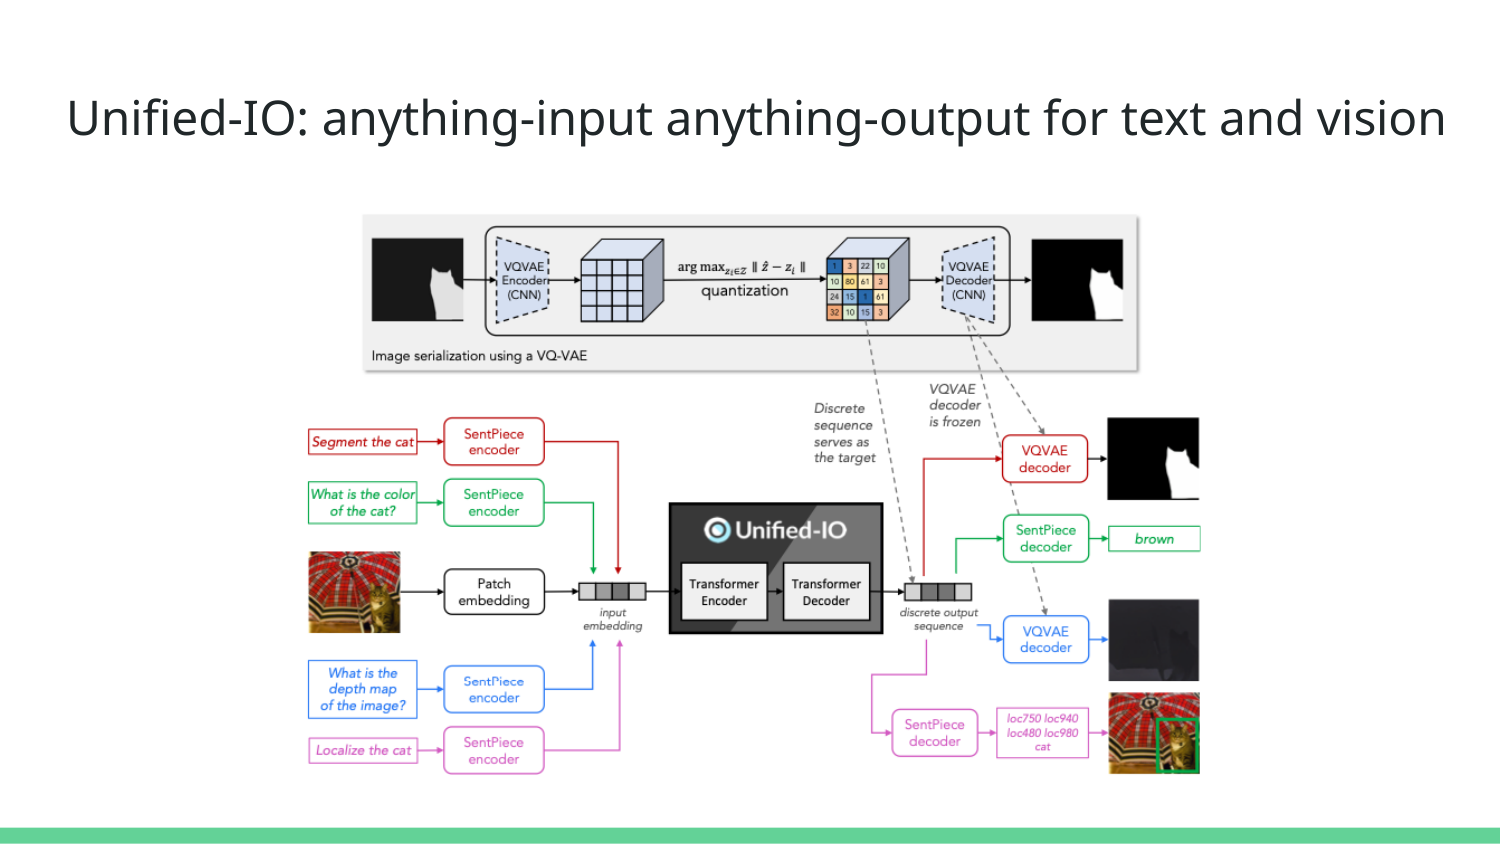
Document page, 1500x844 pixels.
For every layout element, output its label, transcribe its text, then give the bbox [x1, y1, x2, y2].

title Unified-IO: anything-input anything-output for text and vision [51, 72, 1500, 167]
picture [260, 166, 1240, 794]
